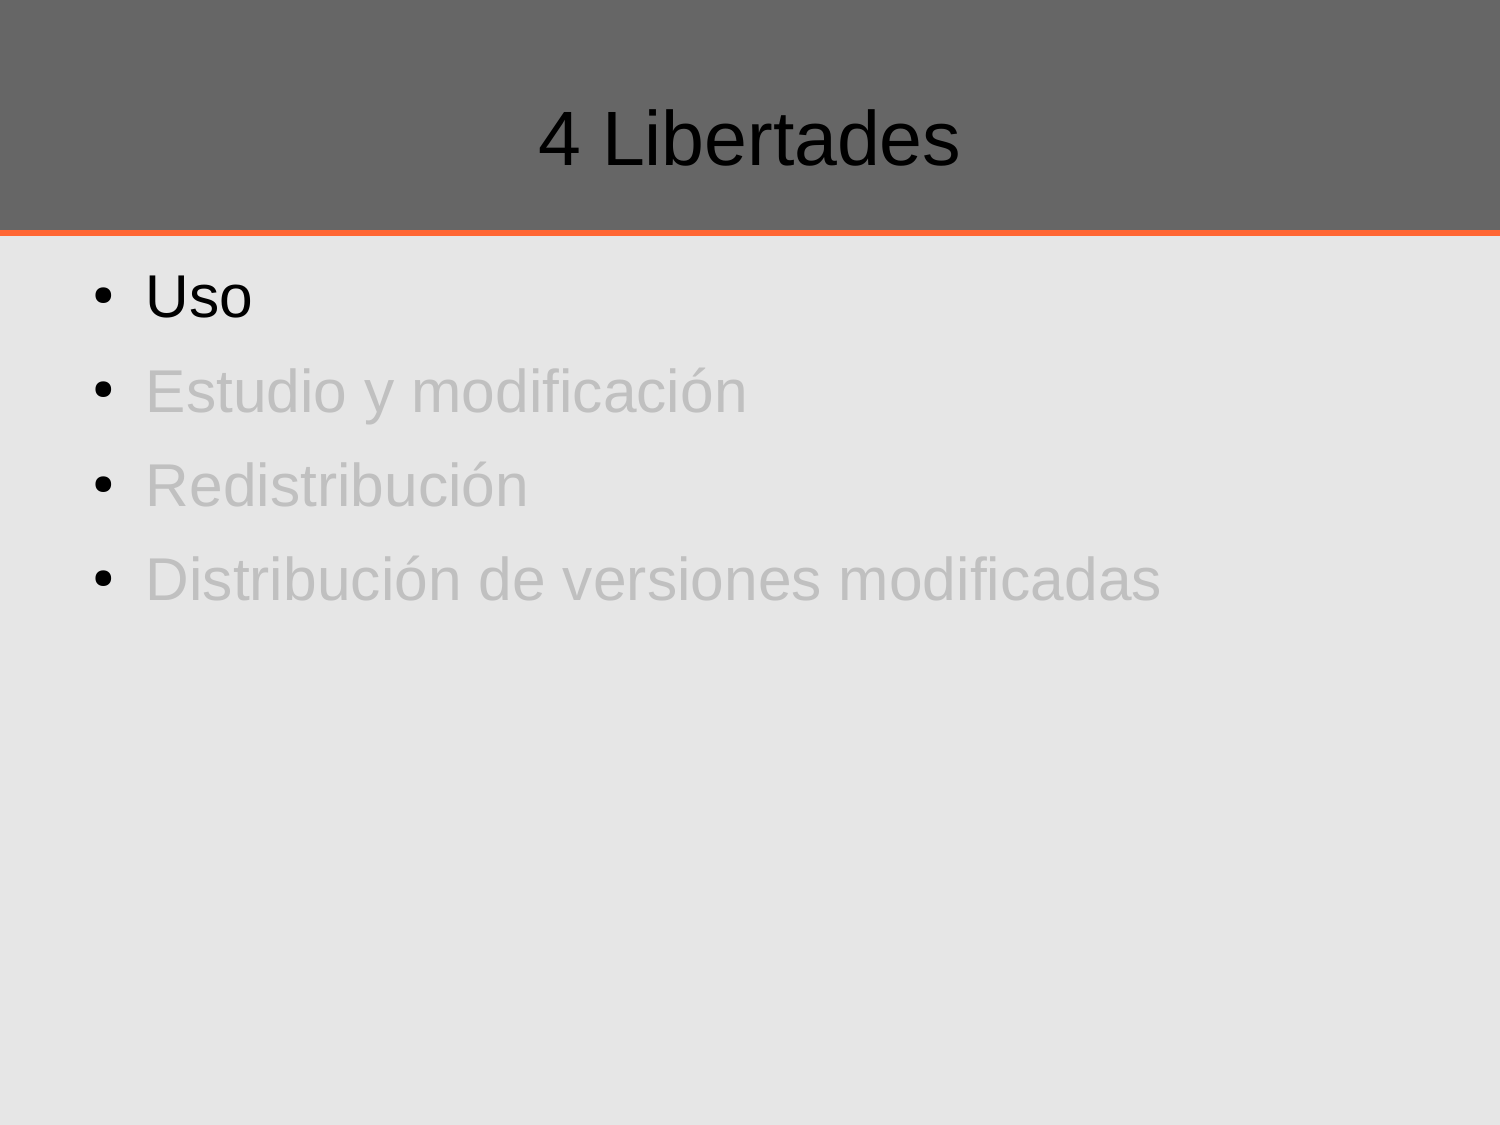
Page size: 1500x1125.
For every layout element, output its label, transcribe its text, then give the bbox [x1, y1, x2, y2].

list Uso Estudio y modificación Redistribución Distribución de versiones modificadas [75, 263, 1425, 916]
title 4 Libertades [75, 44, 1425, 233]
